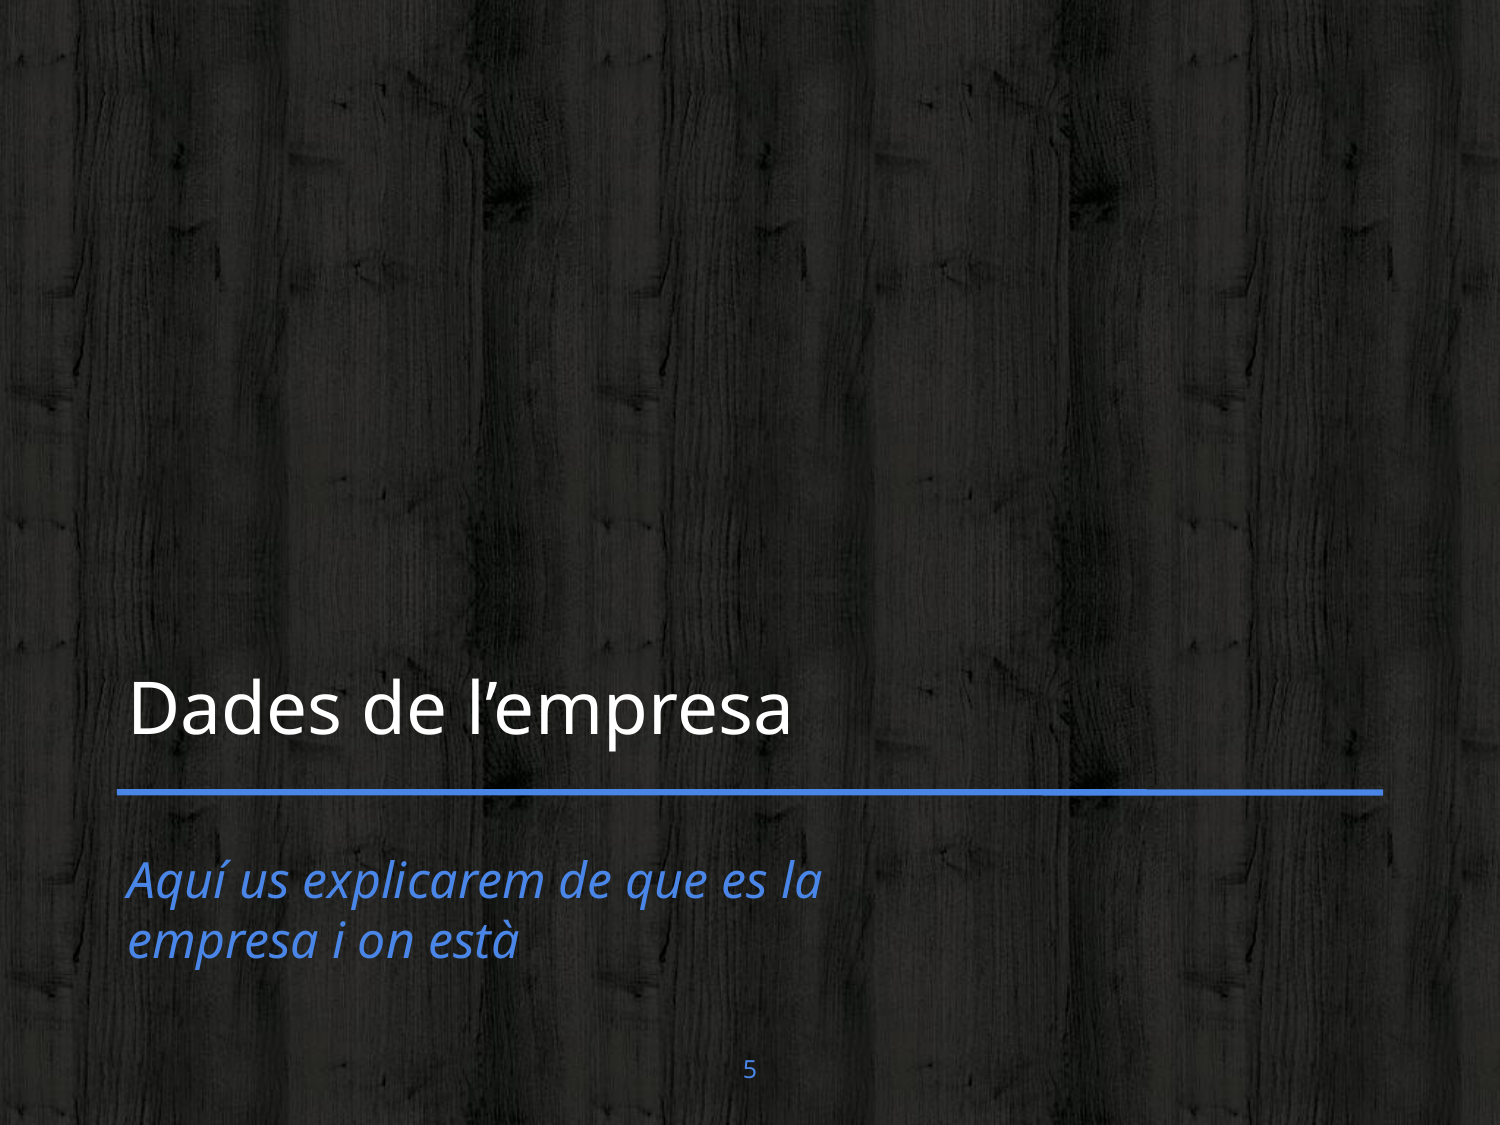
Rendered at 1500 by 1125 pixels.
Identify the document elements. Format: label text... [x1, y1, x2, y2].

subtitle Aquí us explicarem de que es la empresa i on està [112, 833, 905, 1006]
title Dades de l’empresa [112, 510, 860, 765]
slide_number 5 [705, 1038, 795, 1125]
picture [0, 0, 1500, 1125]
